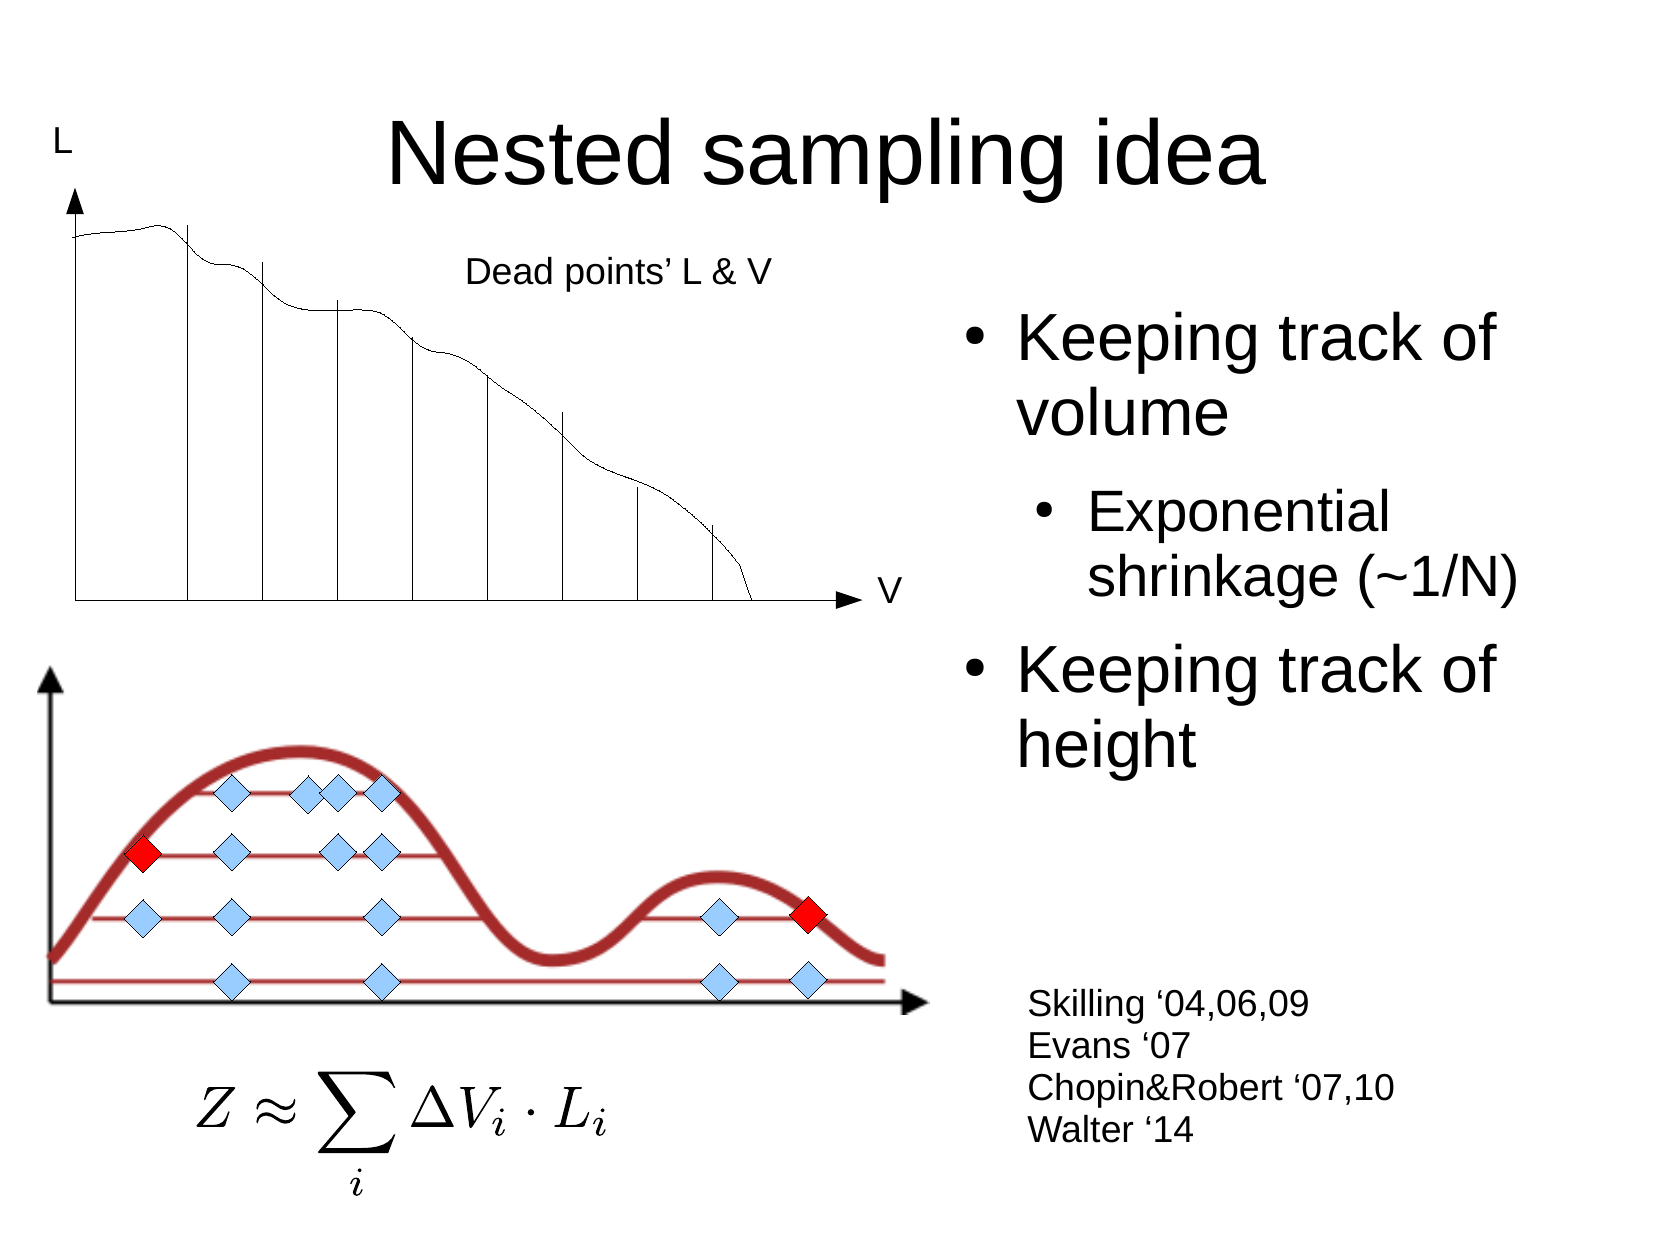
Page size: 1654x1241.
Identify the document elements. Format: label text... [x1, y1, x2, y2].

text_box [363, 963, 401, 1001]
text_box [213, 963, 251, 1001]
text_box [700, 963, 739, 1001]
text_box [213, 898, 251, 936]
text_box [789, 961, 828, 999]
picture [37, 664, 930, 1015]
text_box [700, 898, 739, 936]
text_box [193, 1065, 608, 1196]
text_box [363, 774, 401, 812]
text_box V [862, 562, 938, 620]
title Nested sampling idea [82, 49, 1571, 257]
text_box [124, 899, 162, 938]
text_box [363, 898, 401, 936]
list Keeping track of volume Exponential shrinkage (~1/N) Keeping track of height [945, 300, 1654, 1013]
text_box [363, 833, 401, 871]
text_box L [37, 112, 113, 170]
text_box Dead points’ L & V [450, 243, 863, 338]
text_box [789, 896, 828, 934]
text_box [289, 774, 357, 814]
text_box [319, 833, 357, 871]
text_box [213, 833, 251, 871]
text_box [213, 774, 251, 812]
text_box Skilling ‘04,06,09 Evans ‘07 Chopin&Robert ‘07,10 Walter ‘14 [1012, 975, 1651, 1201]
text_box [124, 834, 162, 873]
